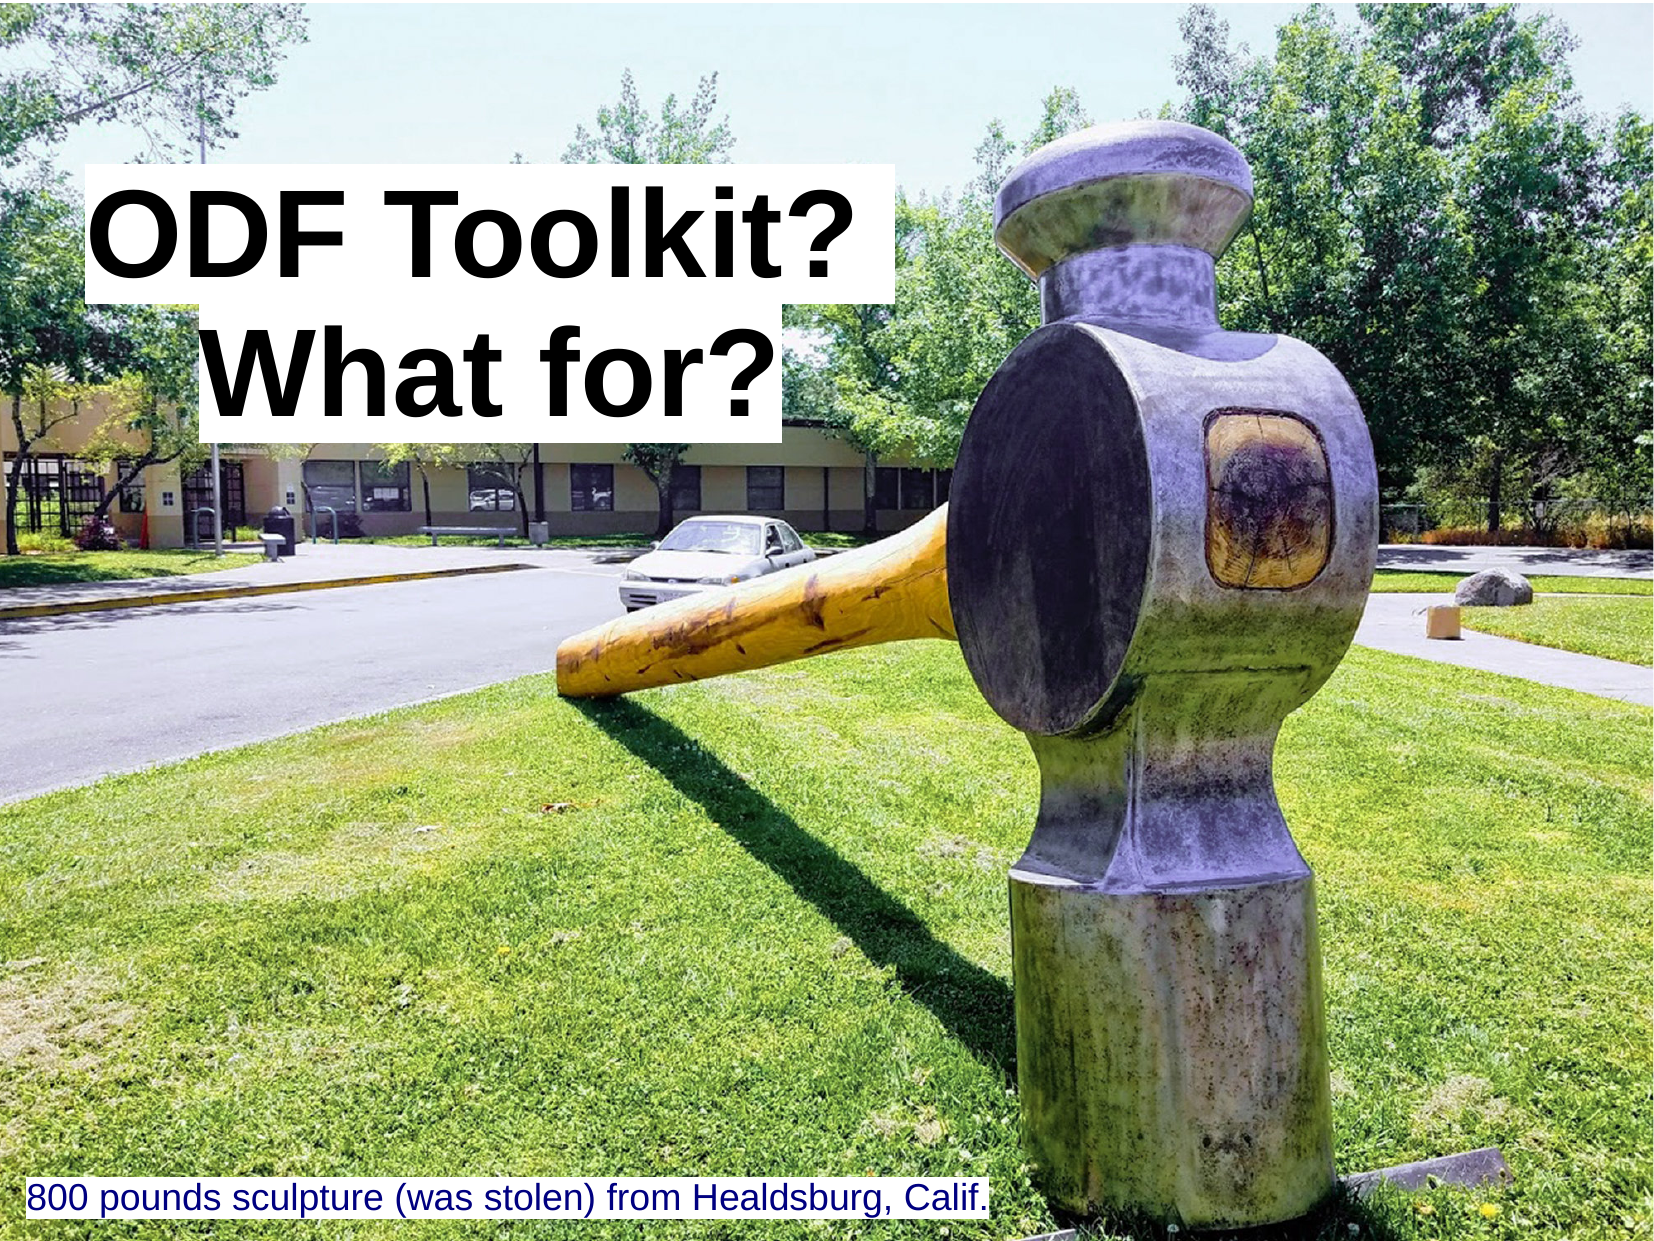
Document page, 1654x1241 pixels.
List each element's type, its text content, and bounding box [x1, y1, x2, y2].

picture [0, 3, 1654, 1241]
text_box 800 pounds sculpture (was stolen) from Healdsburg, Calif. [11, 1169, 1170, 1227]
text_box ODF Toolkit? What for? [0, 156, 1028, 520]
